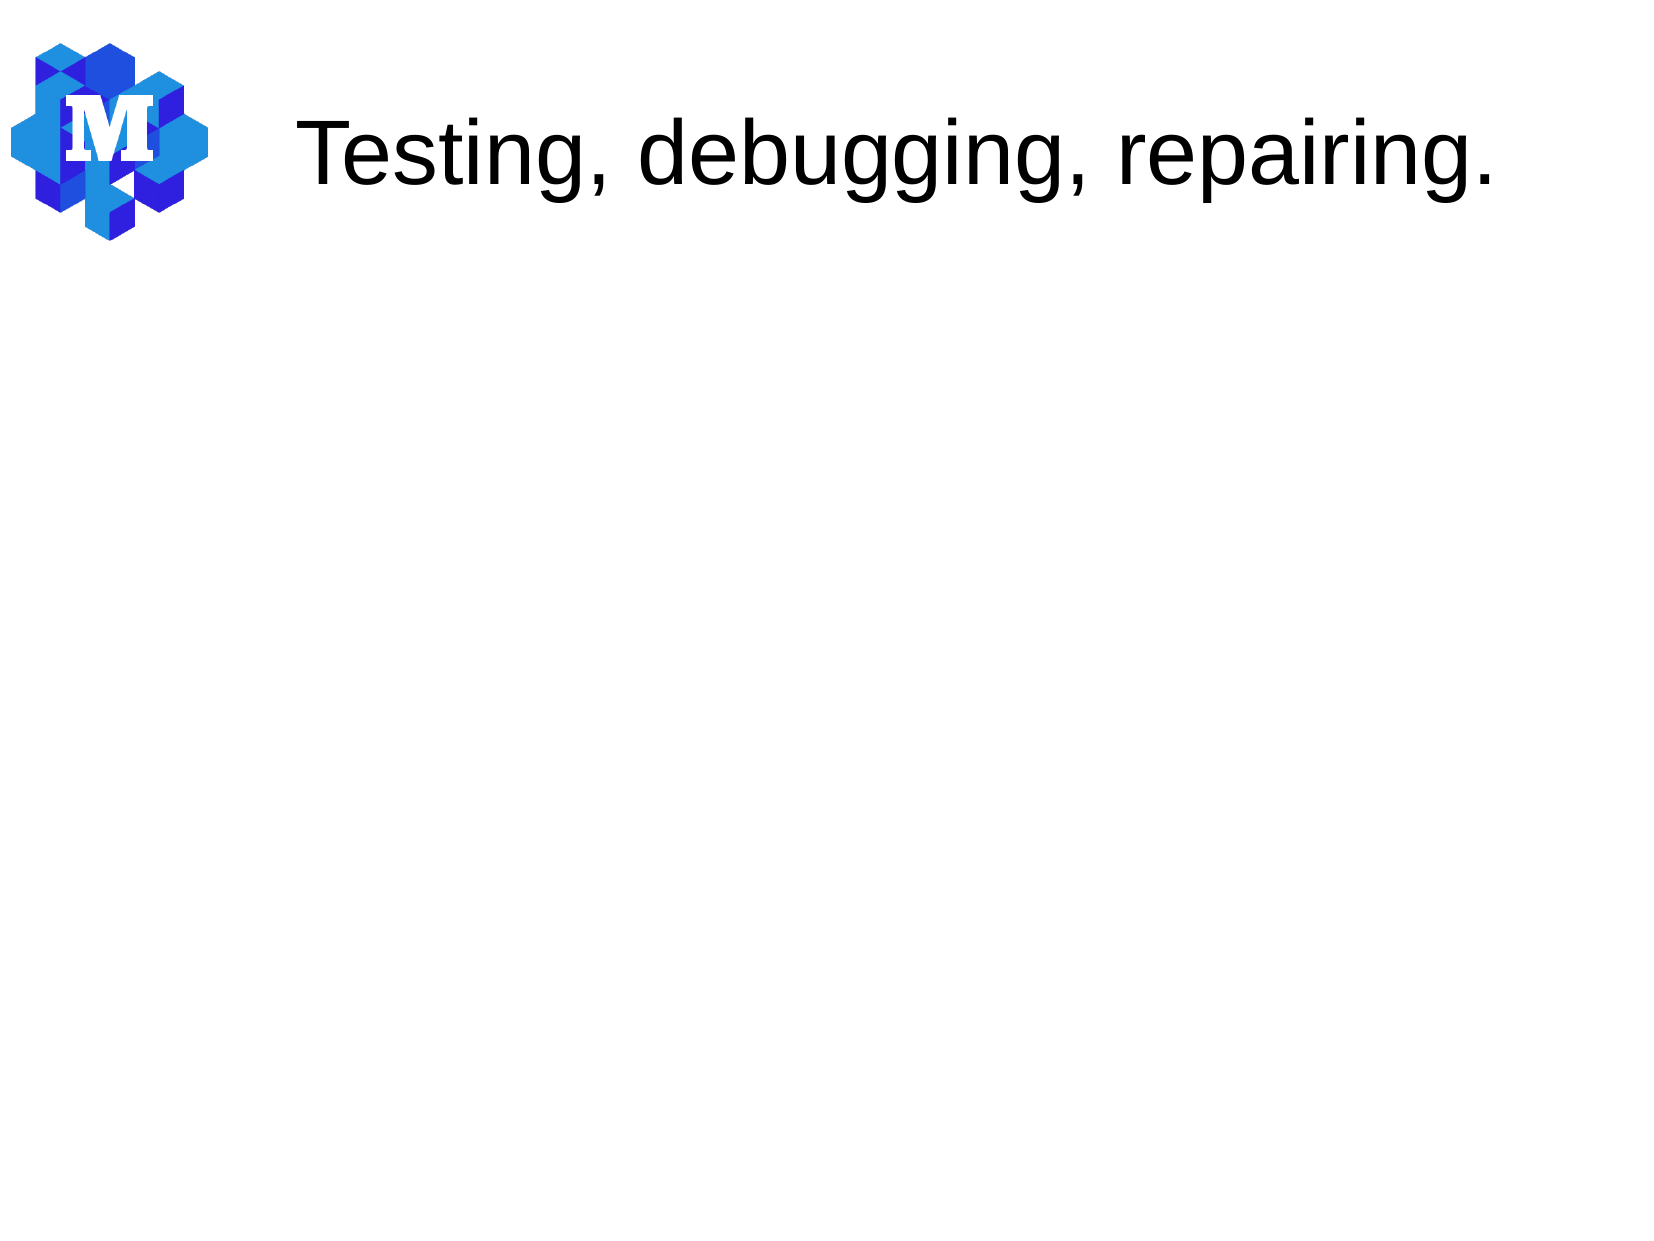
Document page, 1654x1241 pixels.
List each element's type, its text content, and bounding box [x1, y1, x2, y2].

title Testing, debugging, repairing. [225, 49, 1571, 257]
picture [11, 15, 208, 241]
